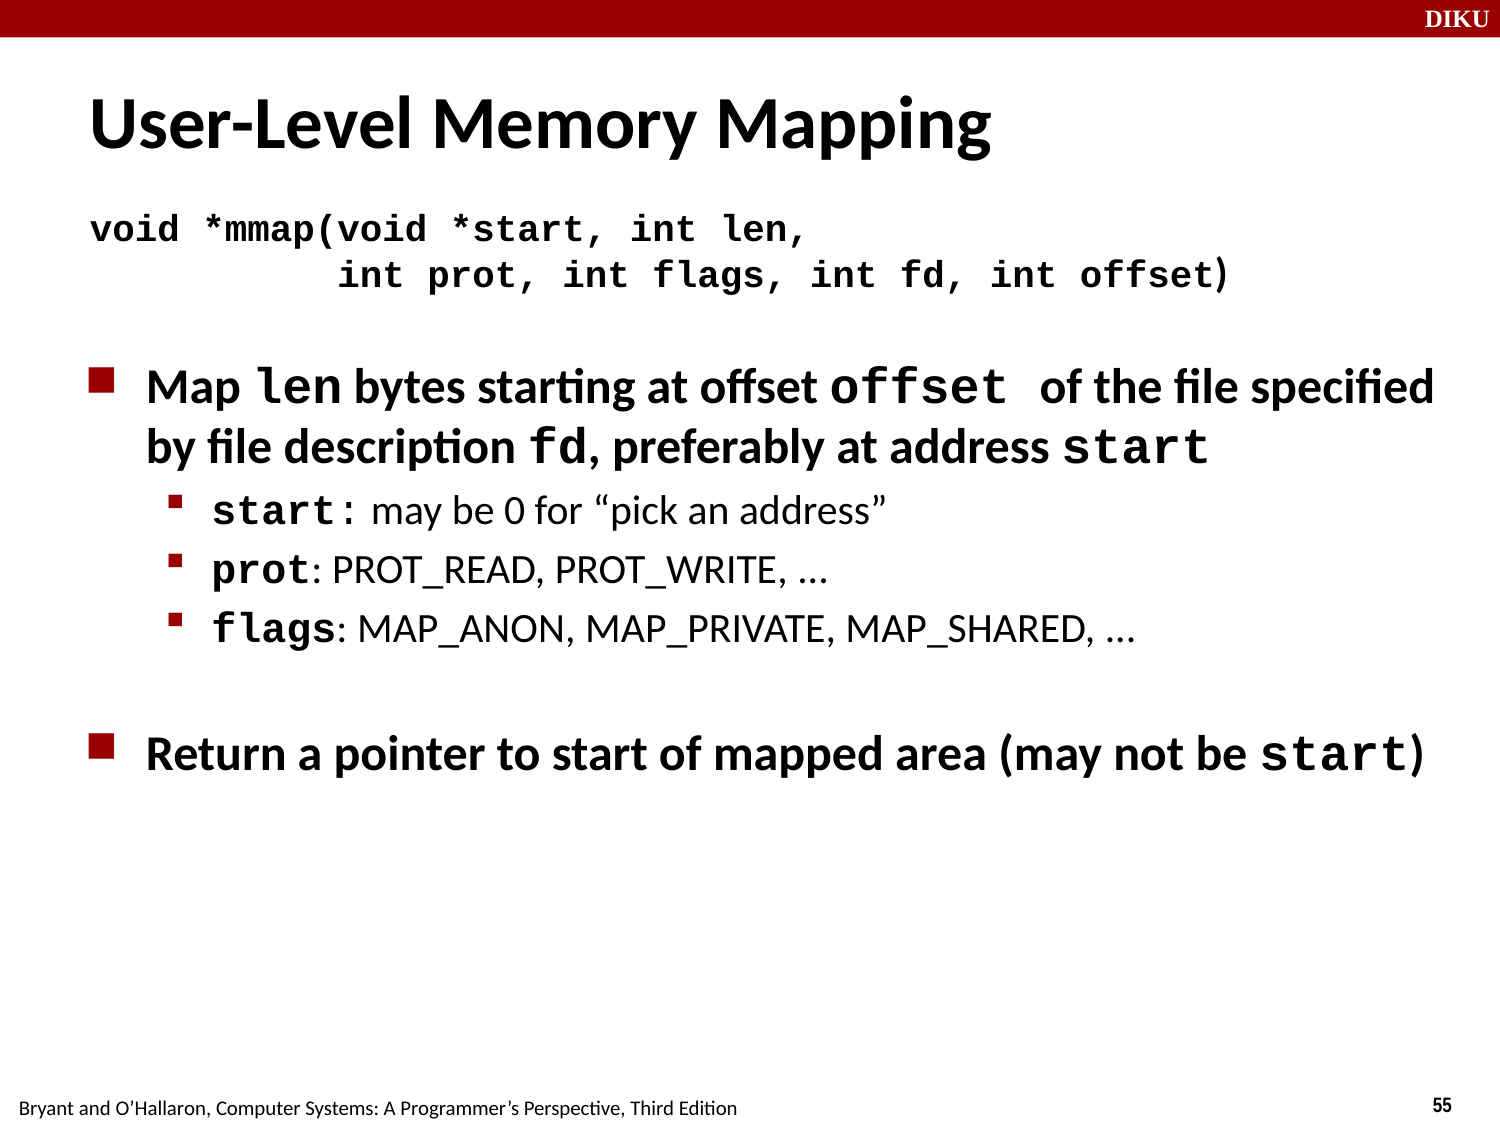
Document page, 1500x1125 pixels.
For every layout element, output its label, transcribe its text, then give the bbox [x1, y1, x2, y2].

text_box User-Level Memory Mapping [74, 71, 1266, 166]
text_box void *mmap(void *start, int len, int prot, int flags, int fd, int offset) Map len bytes starting at offset offset of the file specified by file description fd, preferably at address start start: may be 0 for “pick an address” prot: PROT_READ, PROT_WRITE, ... flags: MAP_ANON, MAP_PRIVATE, MAP_SHARED, ... Return a pointer to start of mapped area (may not be start) [74, 200, 1463, 1125]
